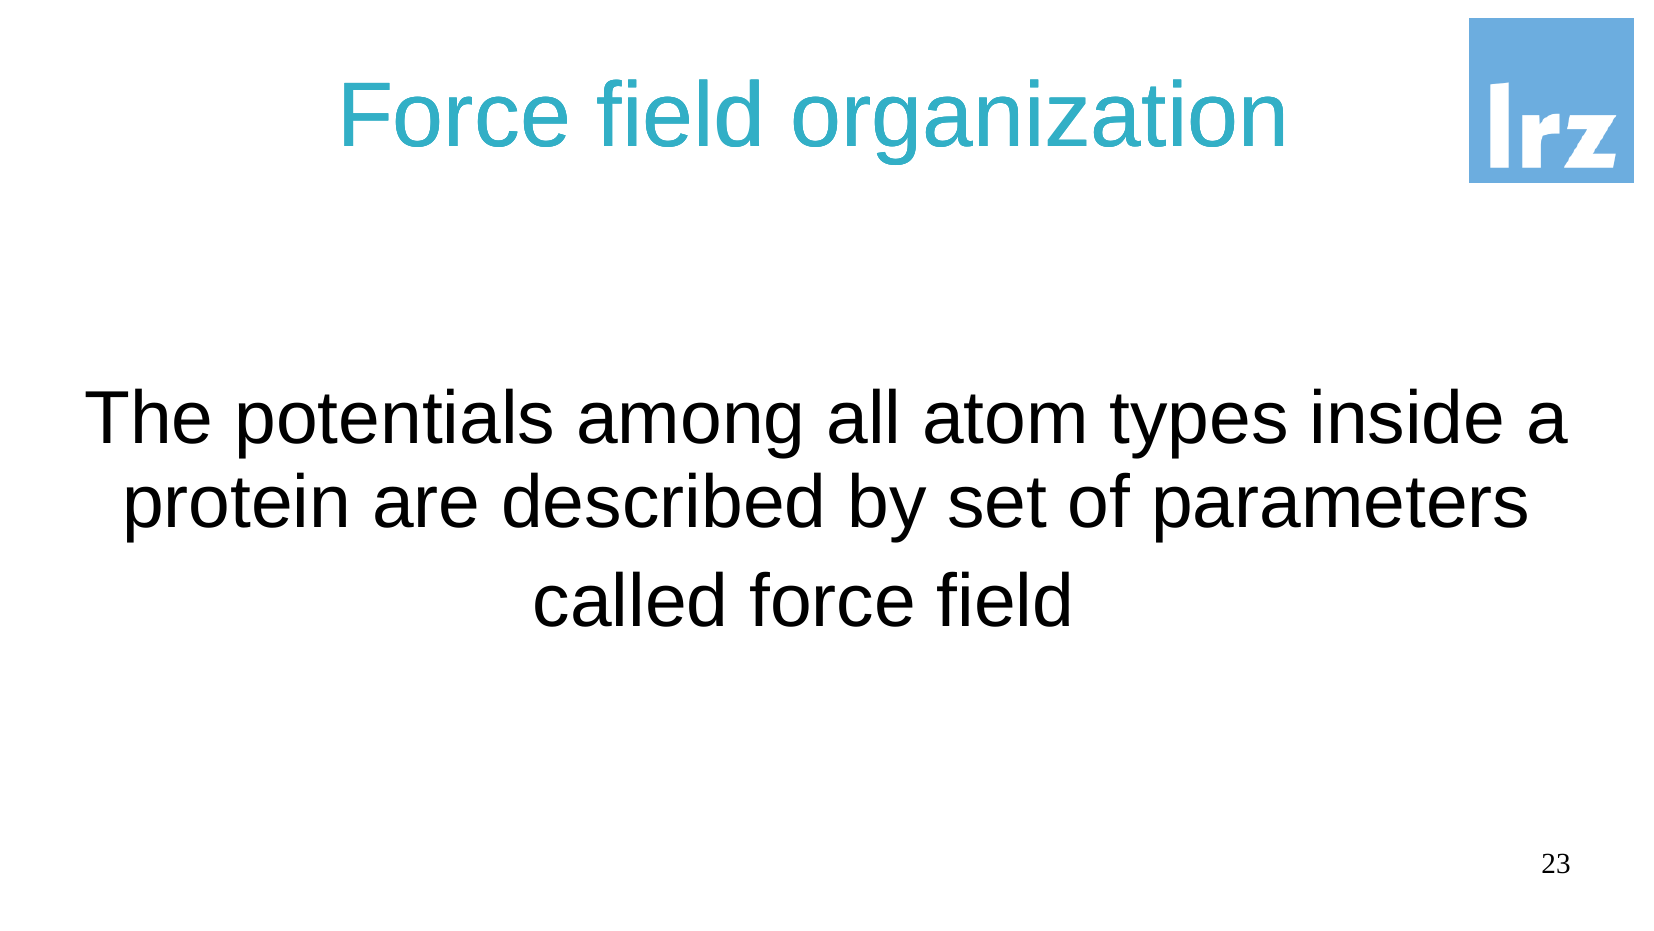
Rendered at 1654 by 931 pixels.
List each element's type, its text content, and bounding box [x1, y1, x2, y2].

picture [1469, 18, 1634, 183]
title Force field organization [82, 37, 1571, 193]
title The potentials among all atom types inside a protein are described by set of parameters called force field [82, 375, 1571, 646]
